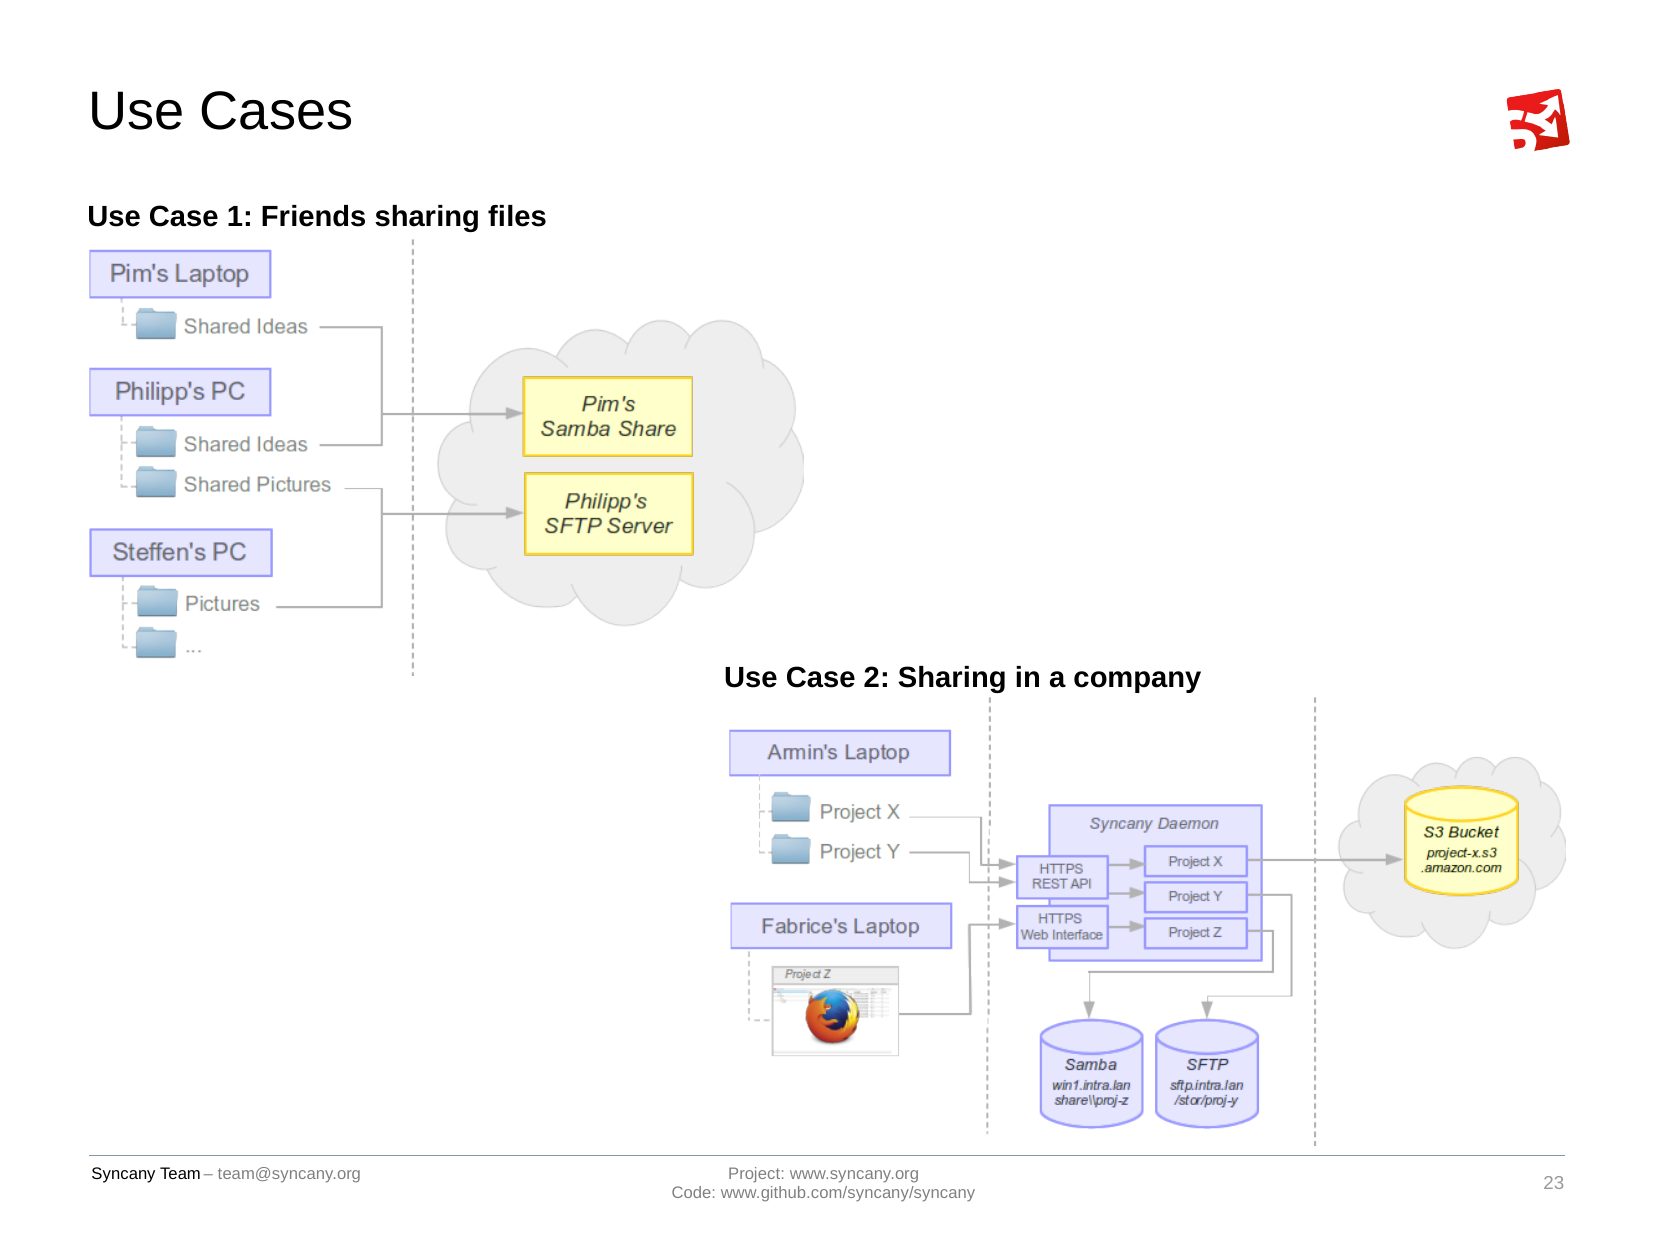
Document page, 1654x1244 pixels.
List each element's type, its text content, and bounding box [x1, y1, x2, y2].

title Use Cases [88, 82, 1343, 207]
text_box Use Case 1: Friends sharing files [70, 188, 567, 241]
picture [88, 238, 804, 676]
picture [728, 696, 1566, 1146]
text_box Use Case 2: Sharing in a company [707, 649, 1288, 702]
text_box <number> [1476, 1167, 1565, 1193]
picture [1504, 86, 1572, 155]
